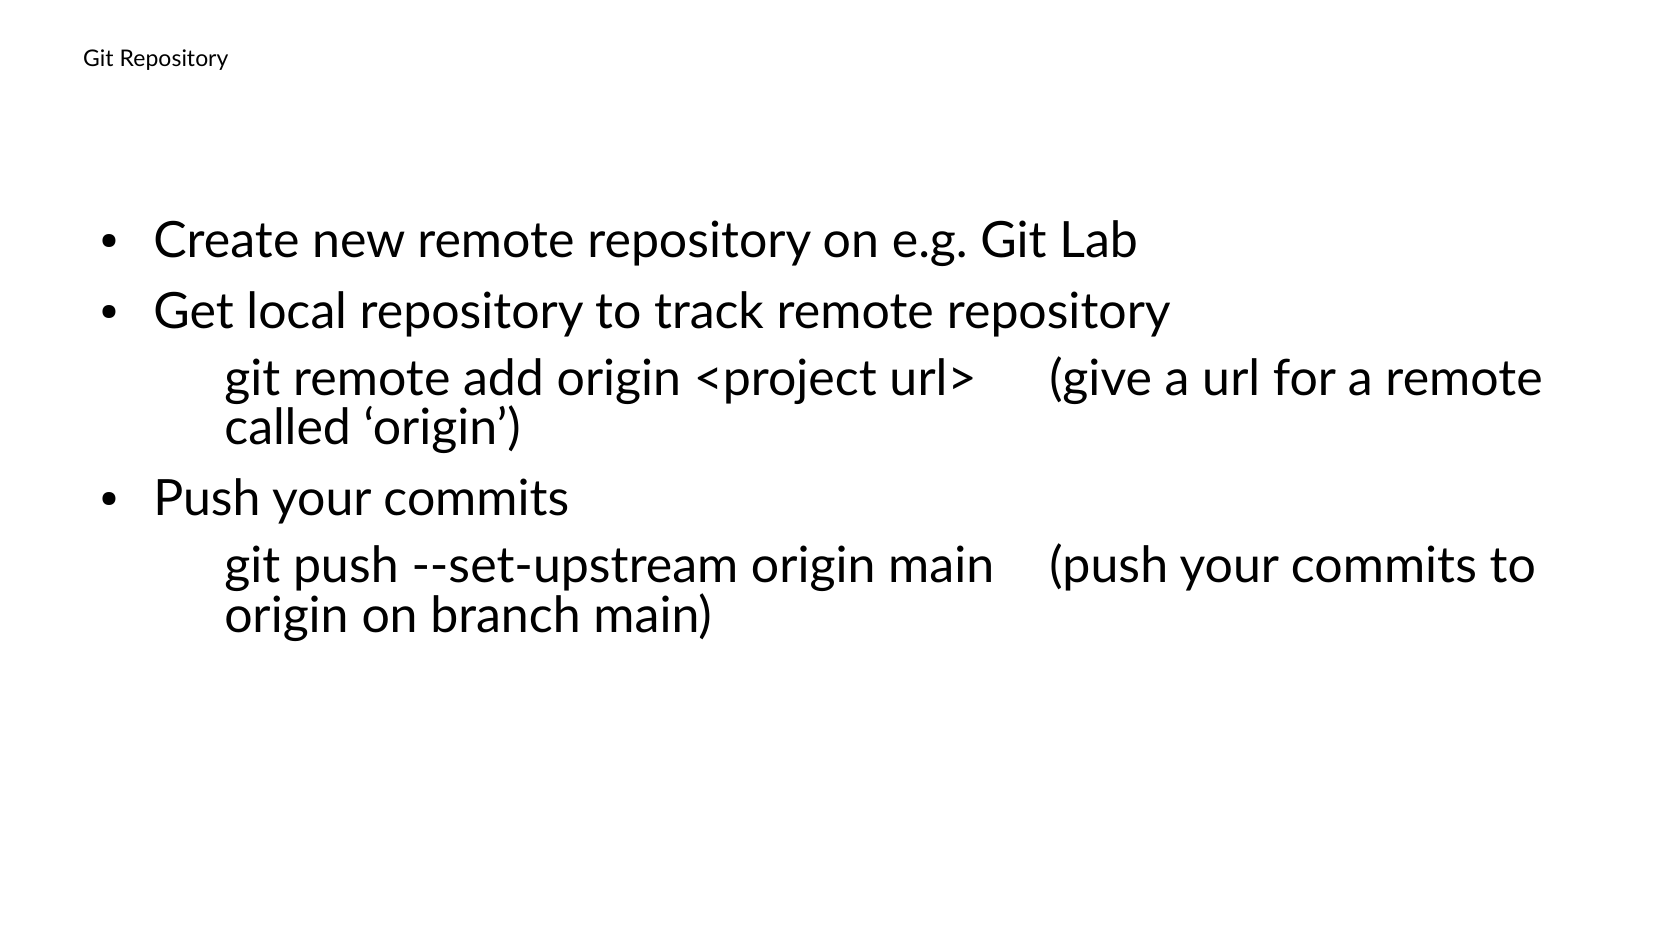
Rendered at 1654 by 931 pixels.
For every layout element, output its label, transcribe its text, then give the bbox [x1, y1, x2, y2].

list Create new remote repository on e.g. Git Lab Get local repository to track remote repository git remote add origin <project url> (give a url for a remote called ‘origin’) Push your commits git push --set-upstream origin main (push your commits to origin on branch main) [82, 217, 1571, 839]
title Git Repository [83, 0, 1571, 119]
